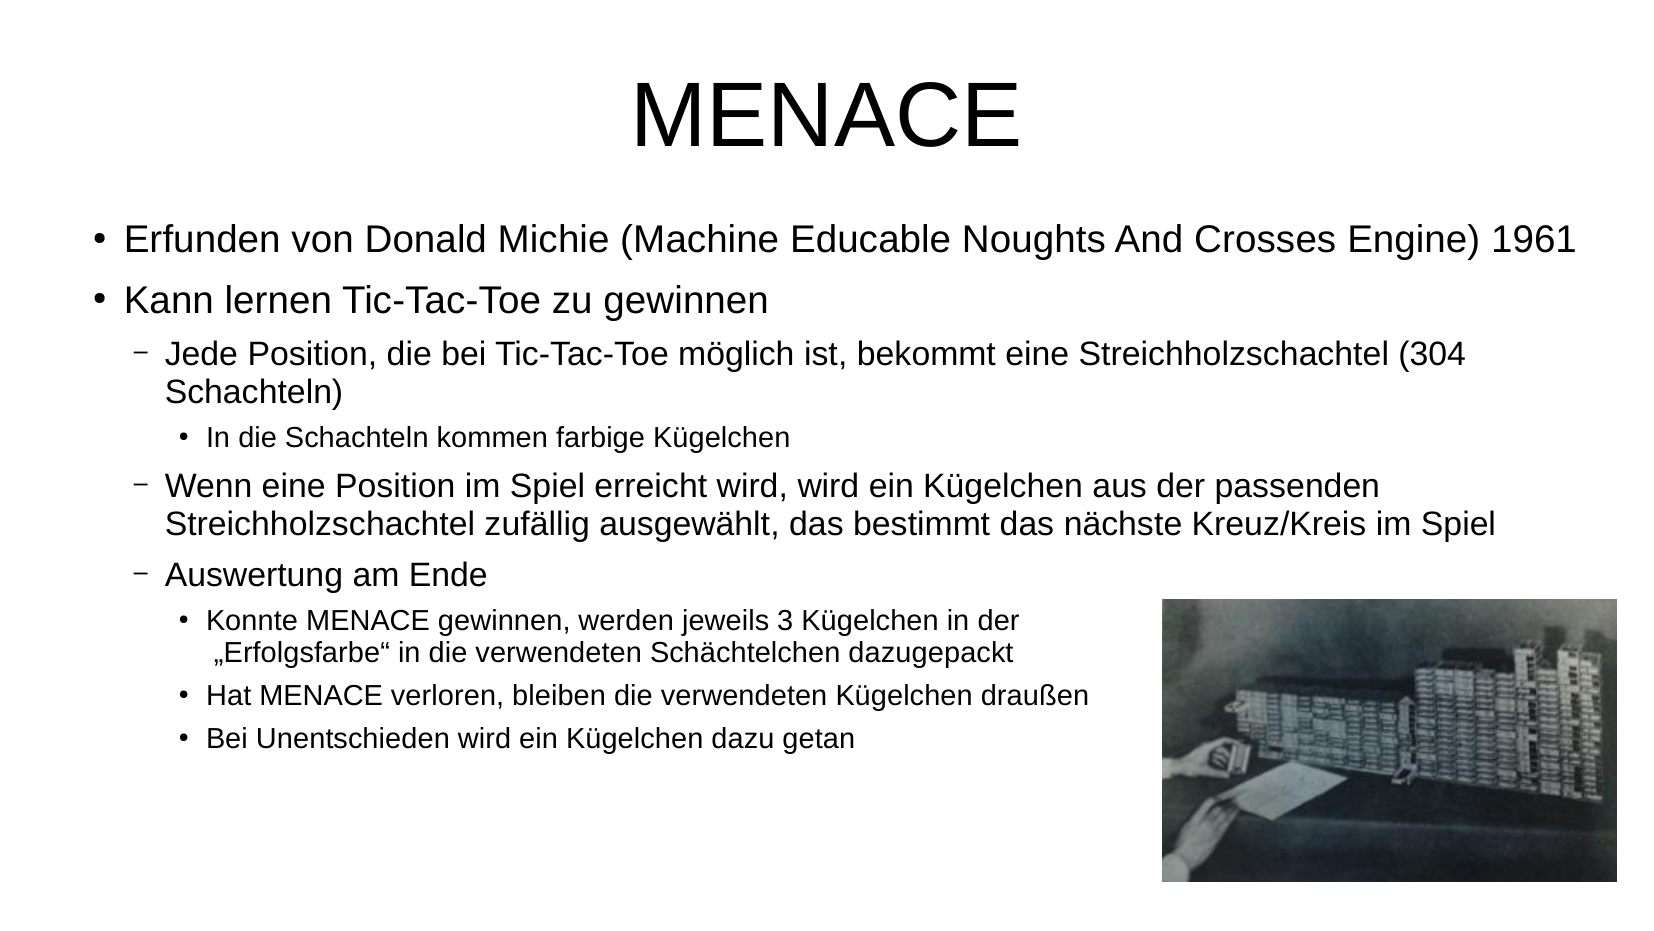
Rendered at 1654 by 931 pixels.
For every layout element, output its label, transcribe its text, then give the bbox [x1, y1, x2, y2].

title MENACE [82, 37, 1571, 193]
list Erfunden von Donald Michie (Machine Educable Noughts And Crosses Engine) 1961 Kann lernen Tic-Tac-Toe zu gewinnen Jede Position, die bei Tic-Tac-Toe möglich ist, bekommt eine Streichholzschachtel (304 Schachteln) In die Schachteln kommen farbige Kügelchen Wenn eine Position im Spiel erreicht wird, wird ein Kügelchen aus der passenden Streichholzschachtel zufällig ausgewählt, das bestimmt das nächste Kreuz/Kreis im Spiel Auswertung am Ende Konnte MENACE gewinnen, werden jeweils 3 Kügelchen in der „Erfolgsfarbe“ in die verwendeten Schächtelchen dazugepackt Hat MENACE verloren, bleiben die verwendeten Kügelchen draußen Bei Unentschieden wird ein Kügelchen dazu getan [82, 217, 1613, 758]
picture [1162, 599, 1617, 882]
